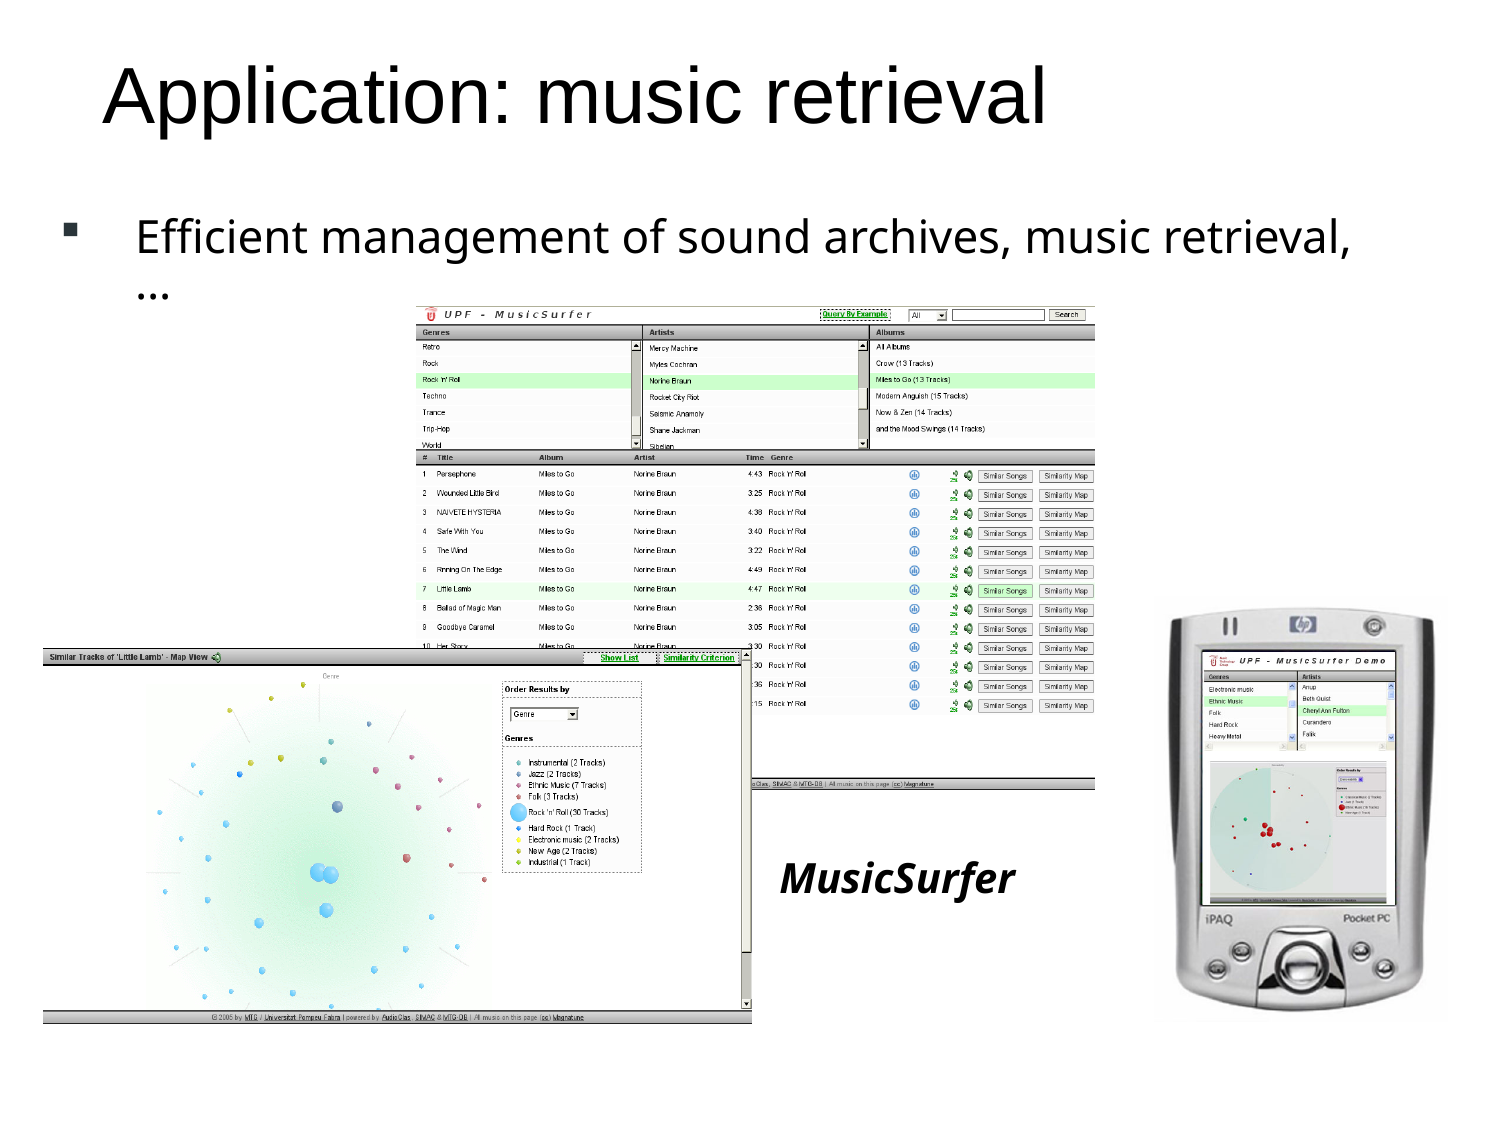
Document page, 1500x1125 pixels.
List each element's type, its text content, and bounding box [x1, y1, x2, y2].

title Application: music retrieval [59, 13, 1418, 168]
picture [1154, 596, 1448, 1022]
text_box MusicSurfer [764, 846, 1051, 908]
picture [43, 306, 1095, 1024]
list Efficient management of sound archives, music retrieval, … [45, 202, 1393, 309]
